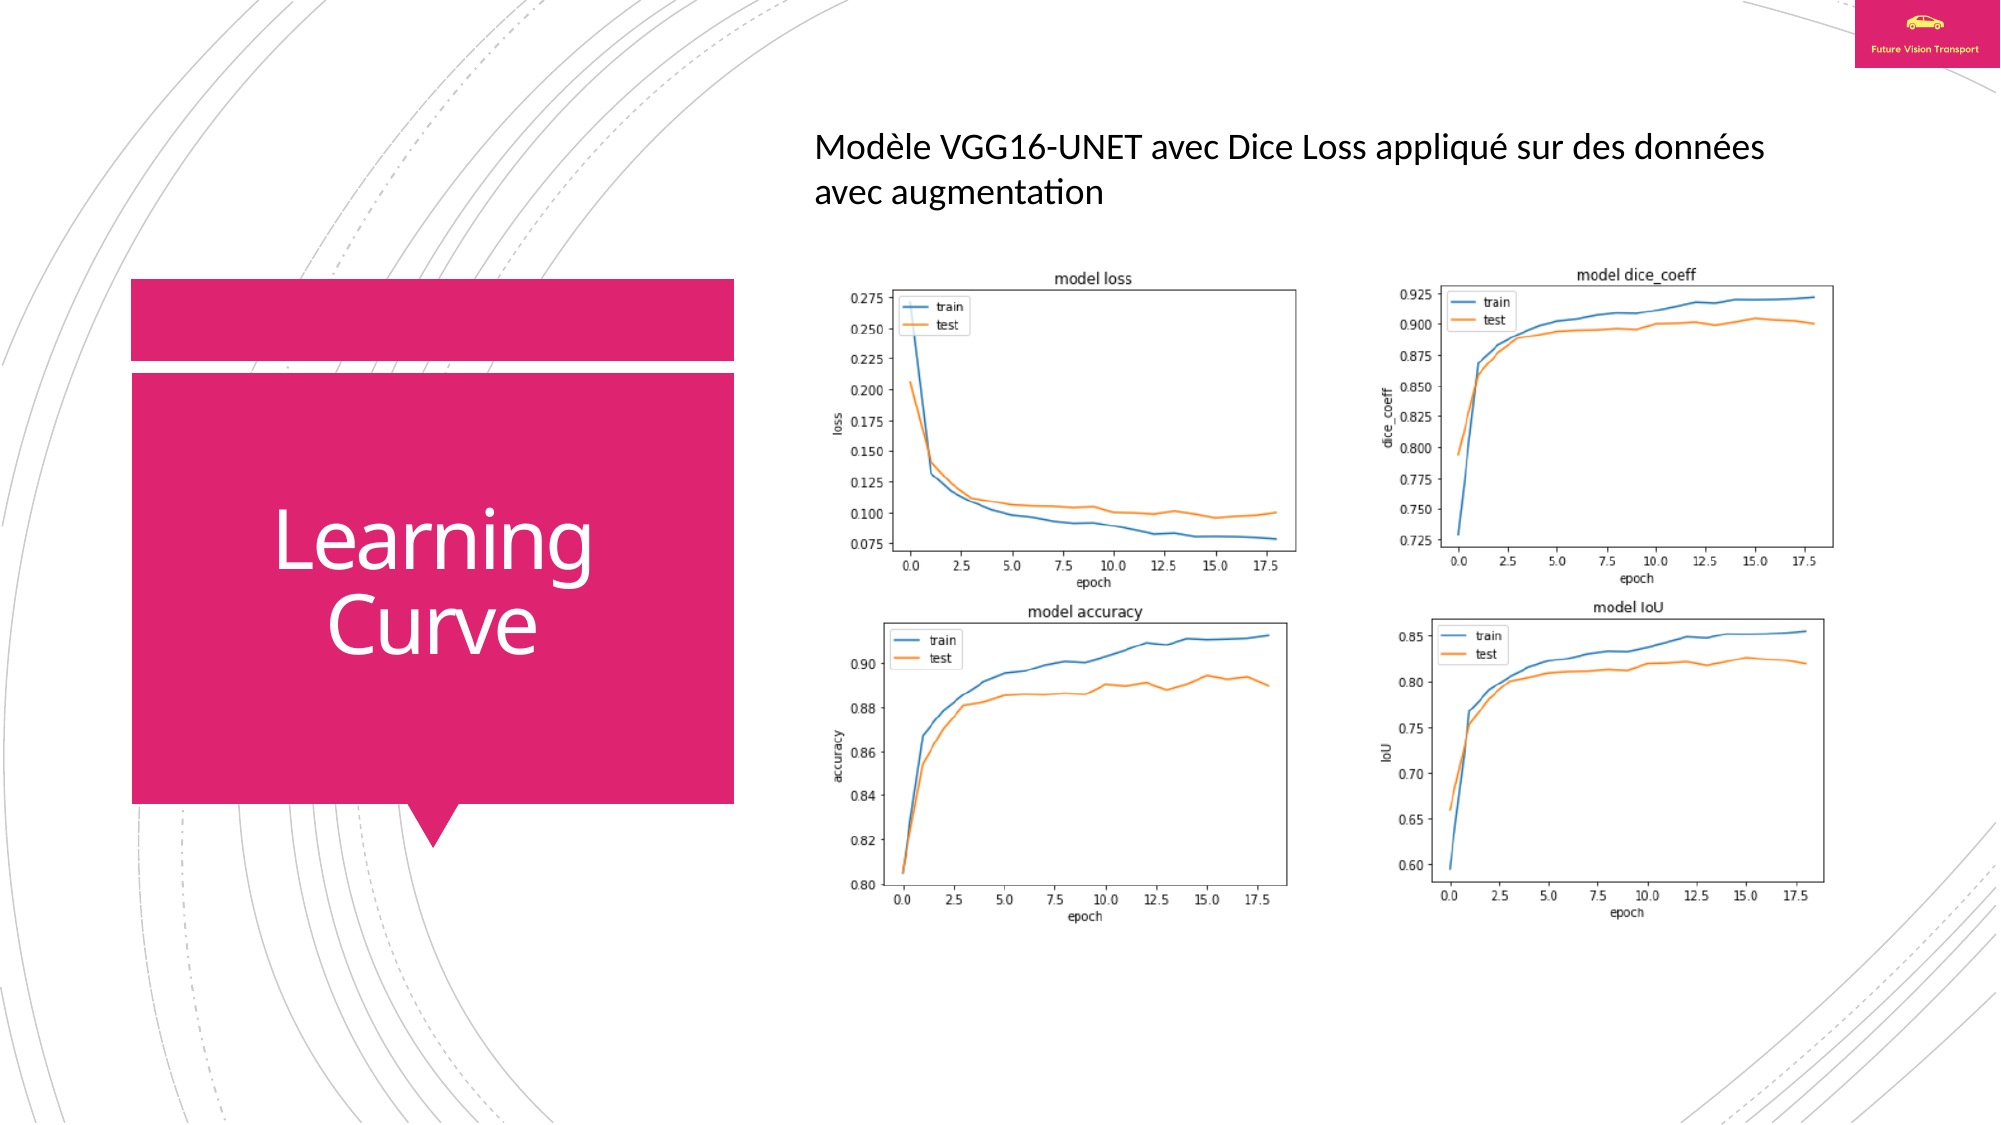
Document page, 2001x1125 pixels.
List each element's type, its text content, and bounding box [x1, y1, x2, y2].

picture [1352, 262, 1869, 933]
picture [810, 262, 1321, 933]
picture [1855, 0, 2000, 68]
title Learning Curve [145, 383, 721, 789]
text_box Modèle VGG16-UNET avec Dice Loss appliqué sur des données avec augmentation [799, 114, 1845, 221]
